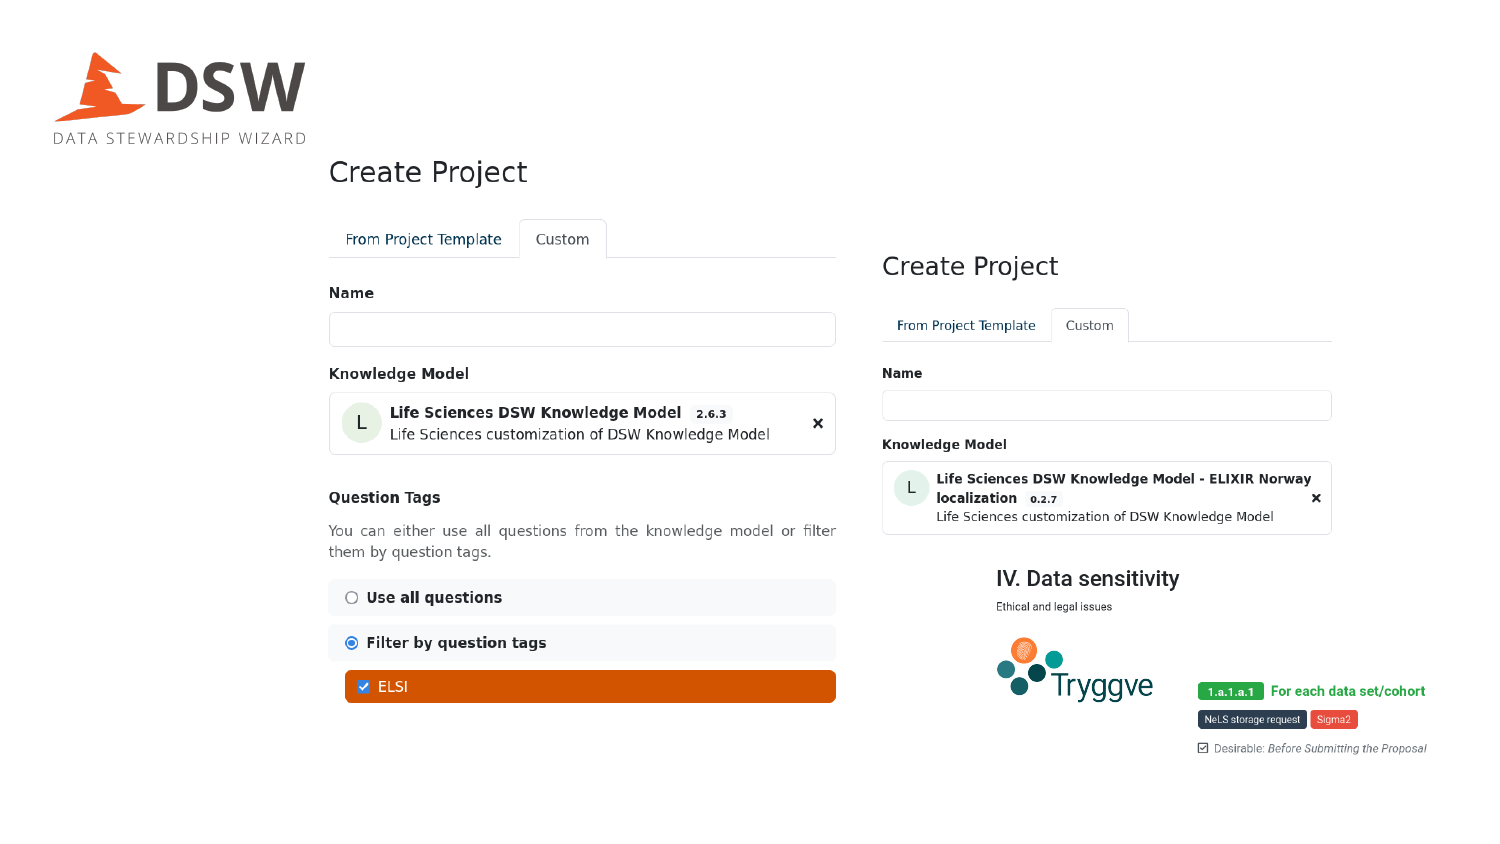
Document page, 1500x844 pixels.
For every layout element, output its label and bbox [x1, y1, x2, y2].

picture [871, 251, 1342, 550]
picture [979, 563, 1233, 717]
picture [1191, 679, 1449, 759]
picture [14, 12, 847, 709]
